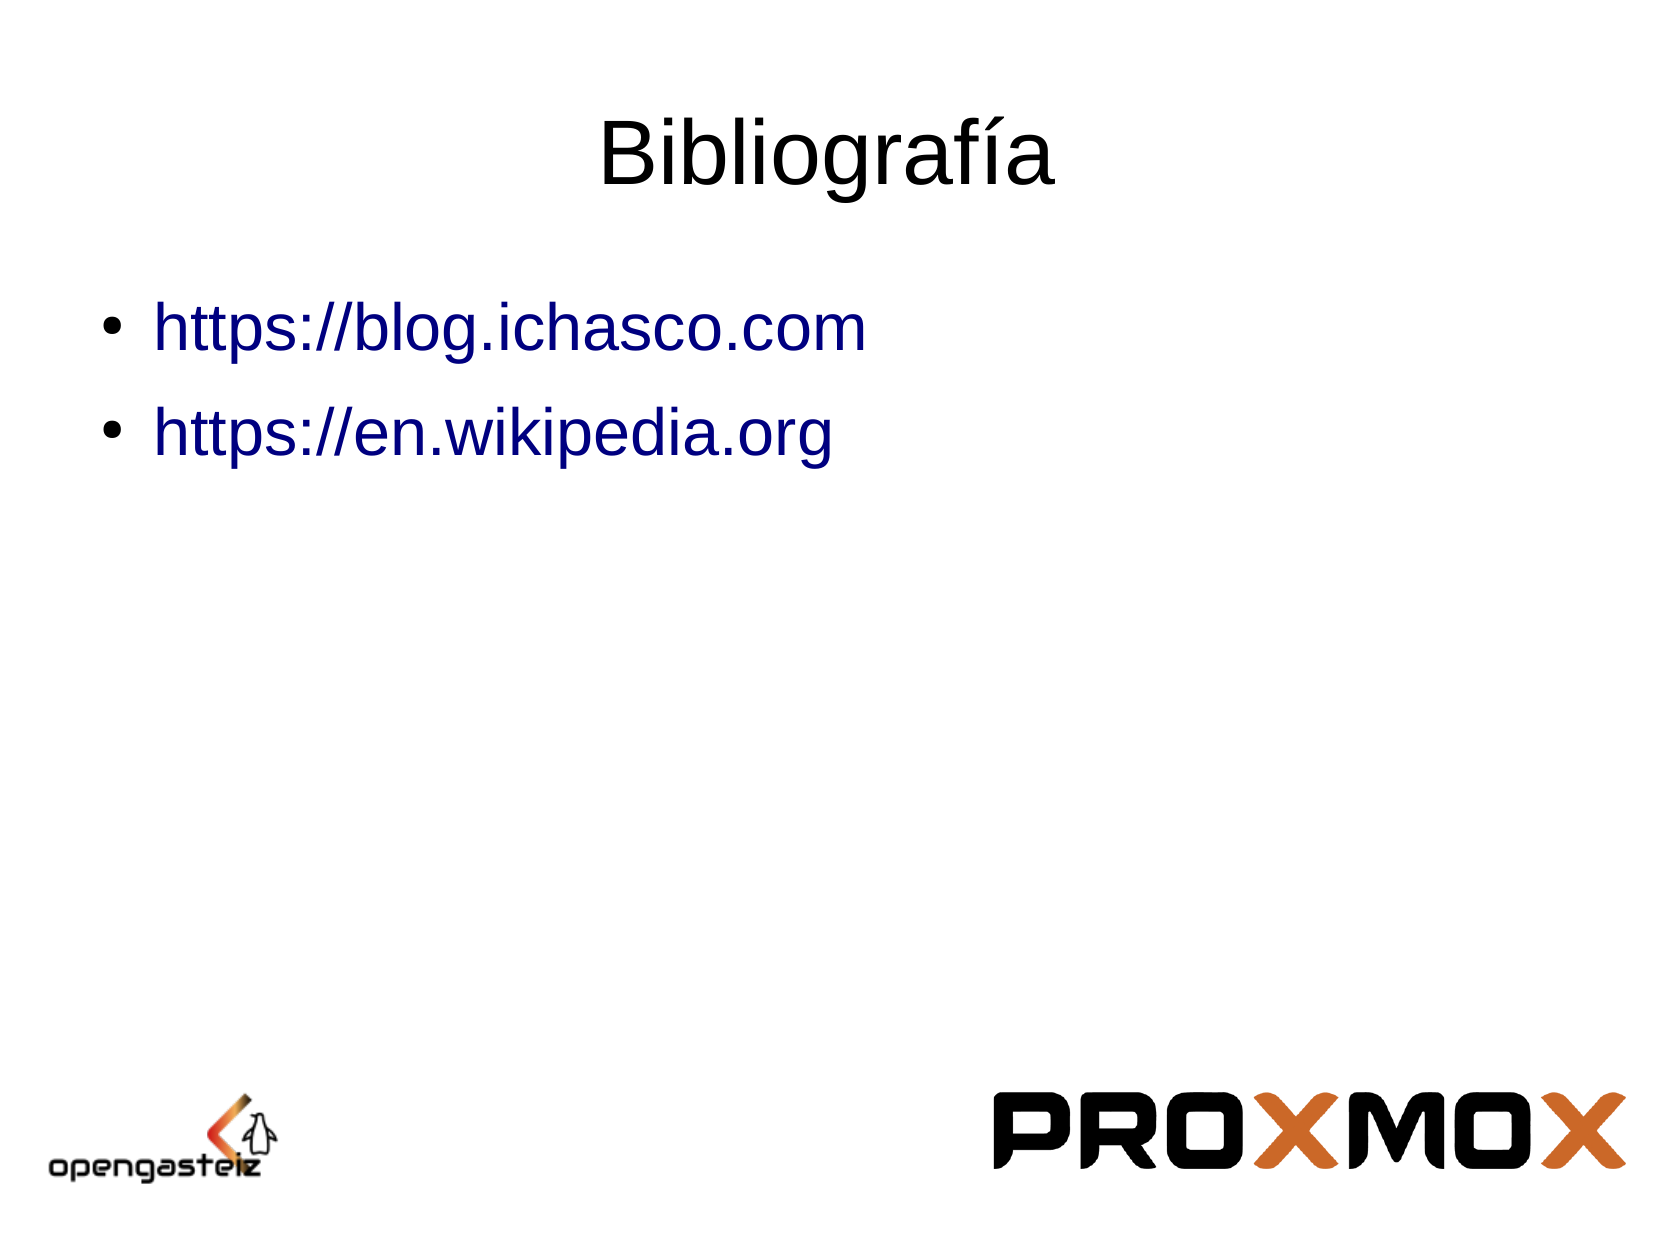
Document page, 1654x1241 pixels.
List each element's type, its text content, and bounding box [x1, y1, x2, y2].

title Bibliografía [82, 49, 1571, 257]
picture [988, 1034, 1631, 1217]
list https://blog.ichasco.com https://en.wikipedia.org [82, 290, 1571, 1010]
picture [35, 1080, 297, 1195]
